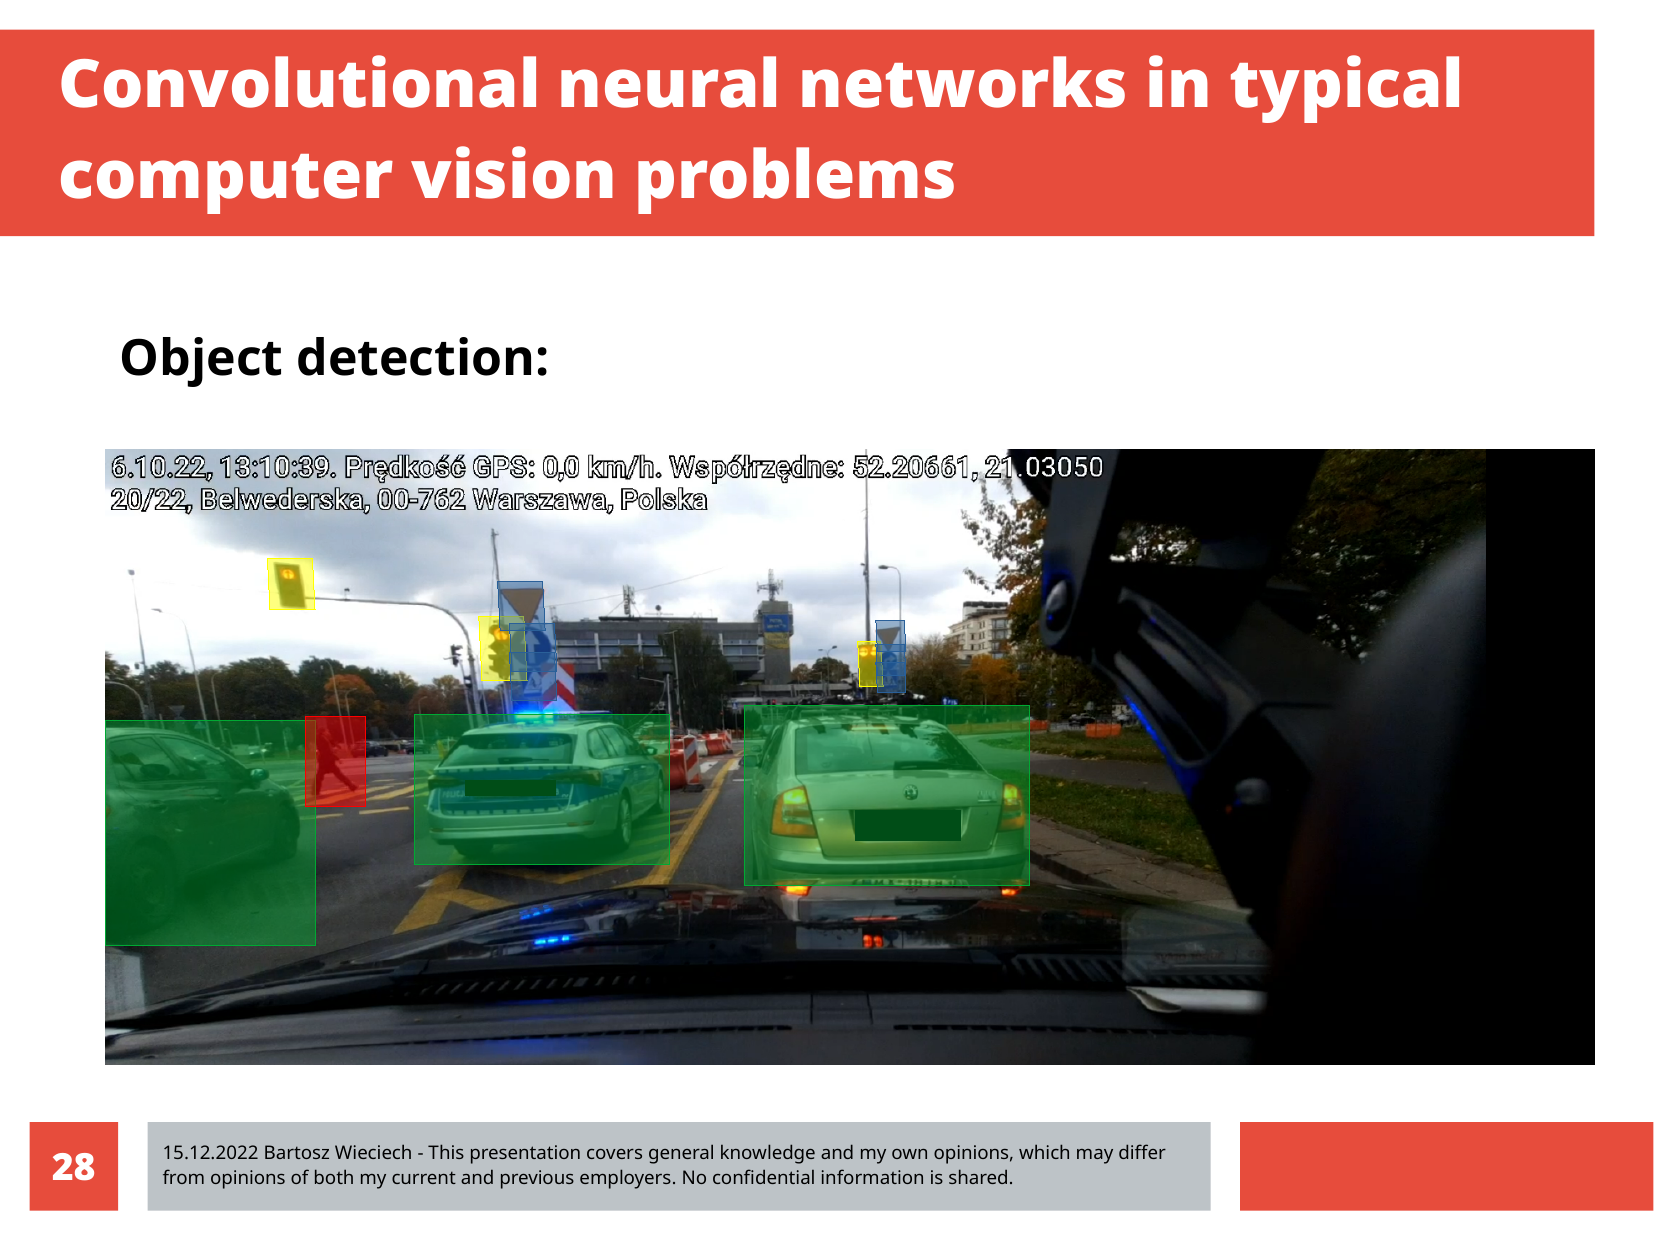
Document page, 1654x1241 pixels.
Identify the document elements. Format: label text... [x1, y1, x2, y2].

text_box Object detection: [105, 315, 1576, 405]
text_box [744, 705, 1030, 886]
text_box [414, 714, 670, 865]
picture [105, 449, 1595, 1066]
text_box [105, 716, 366, 946]
title Convolutional neural networks in typical computer vision problems [58, 70, 1594, 218]
text_box [267, 558, 316, 610]
text_box [857, 620, 906, 693]
text_box [478, 581, 557, 701]
